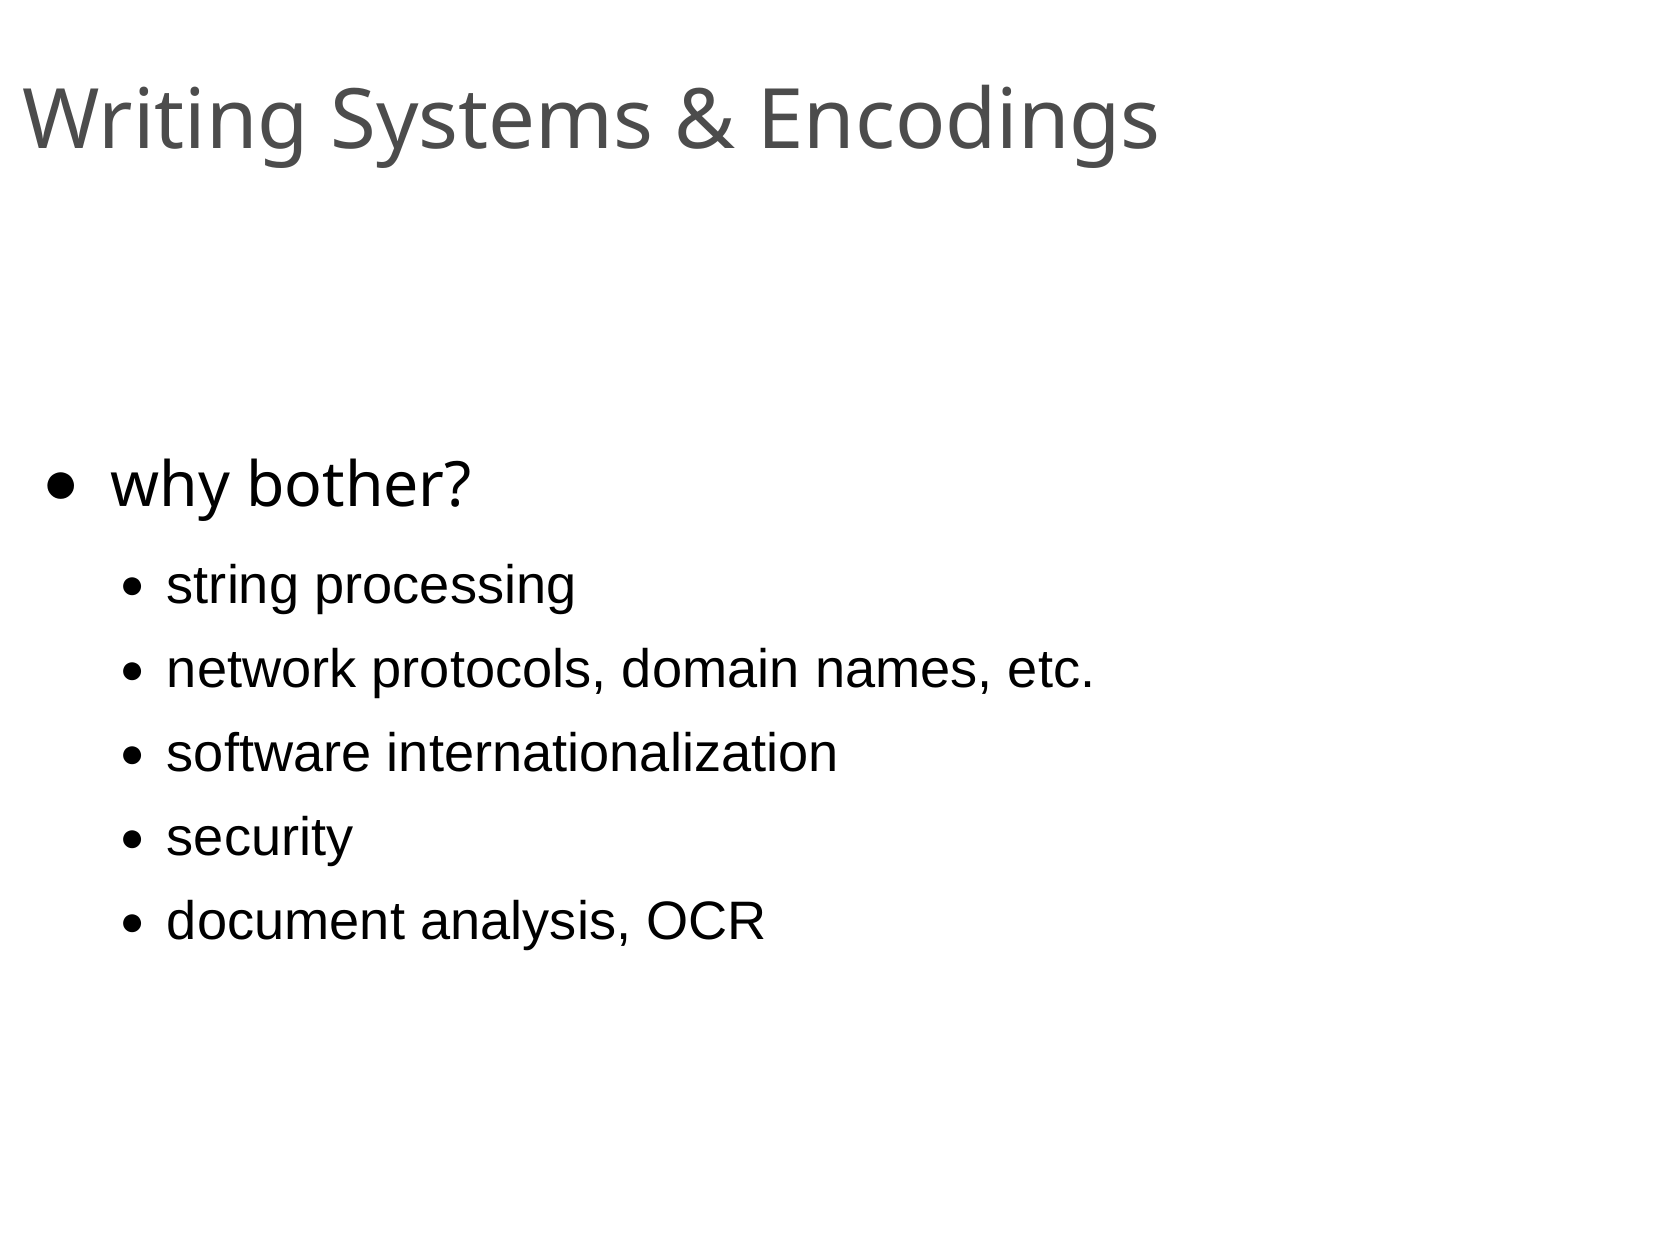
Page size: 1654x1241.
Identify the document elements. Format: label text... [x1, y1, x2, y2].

list why bother? string processing network protocols, domain names, etc. software internationalization security document analysis, OCR [25, 233, 1654, 1158]
title Writing Systems & Encodings [22, 19, 1654, 213]
